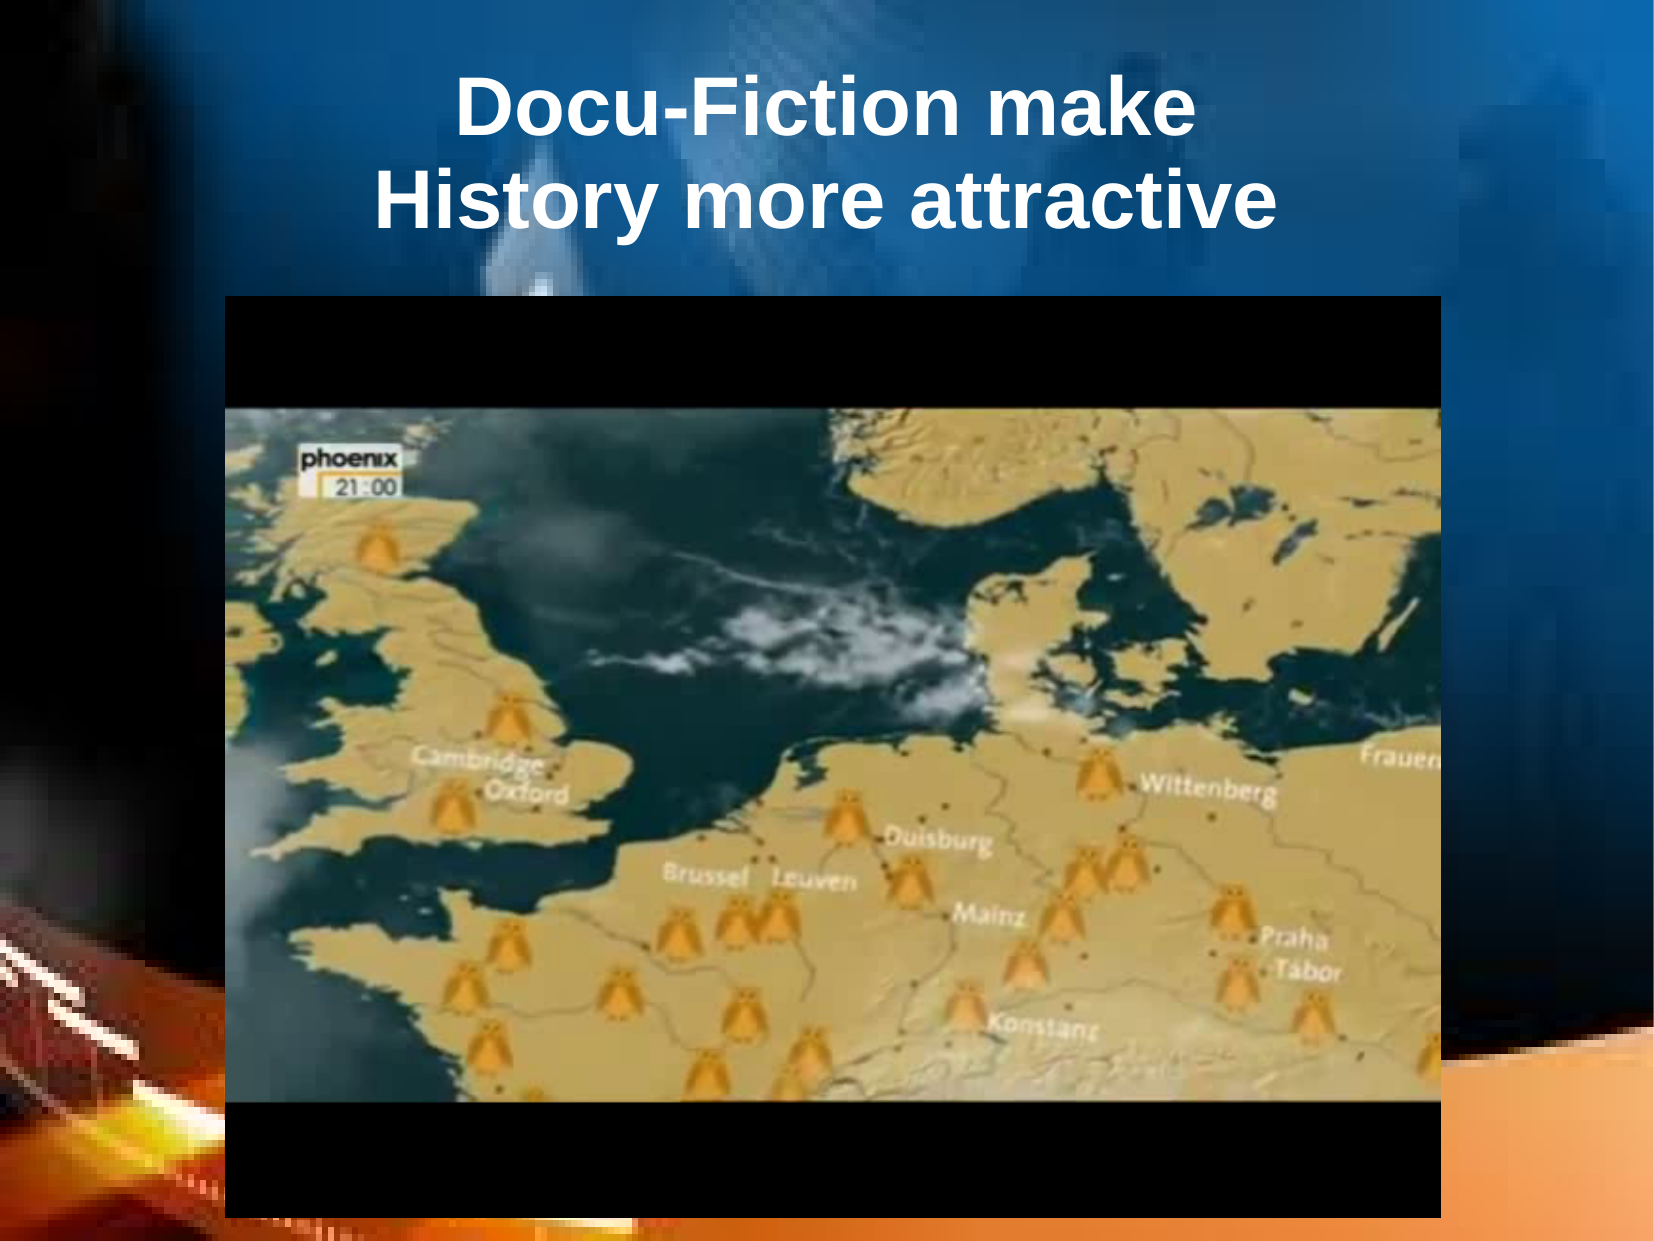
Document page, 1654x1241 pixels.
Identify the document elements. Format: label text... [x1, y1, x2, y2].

picture [0, 0, 1654, 1241]
text_box [224, 295, 1441, 1219]
title Docu-Fiction make History more attractive [82, 49, 1571, 257]
